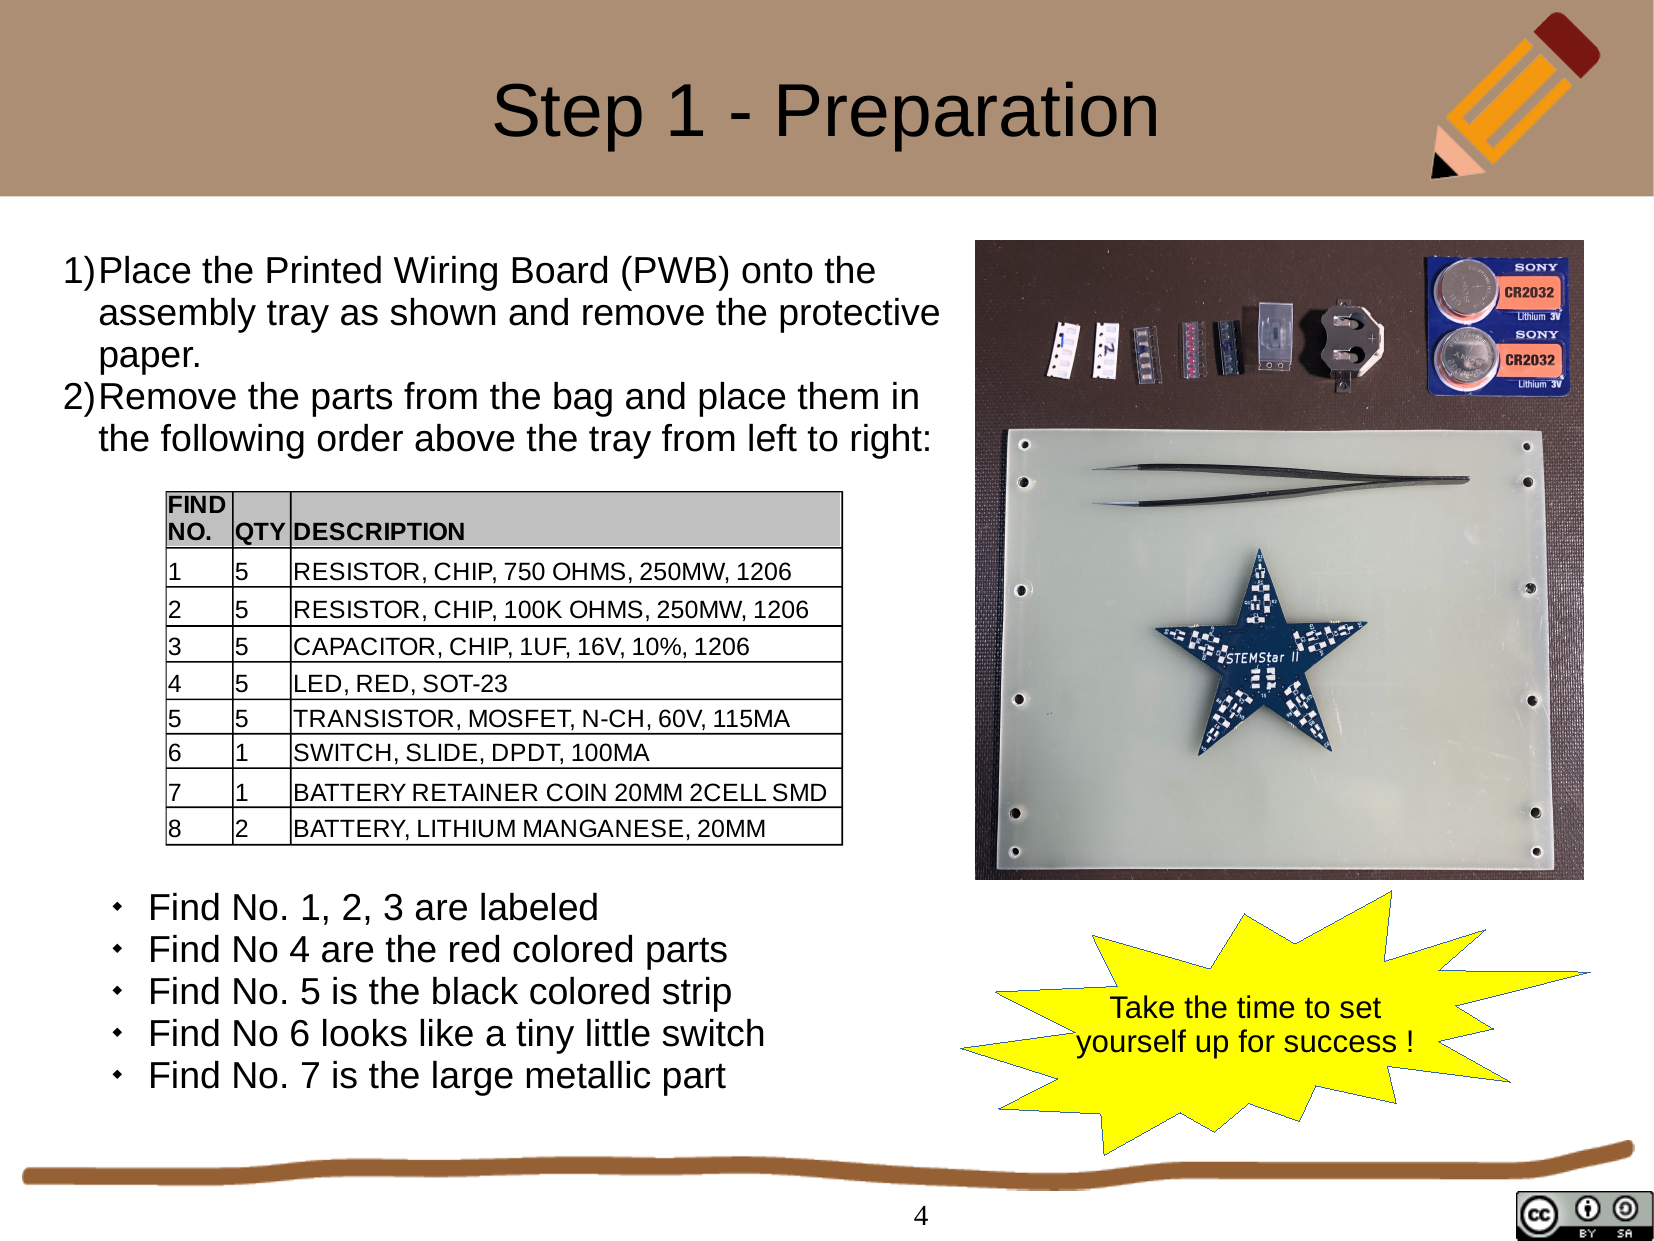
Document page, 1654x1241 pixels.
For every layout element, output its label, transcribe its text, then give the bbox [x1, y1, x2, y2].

text_box Place the Printed Wiring Board (PWB) onto the assembly tray as shown and remove the protective paper. Remove the parts from the bag and place them in the following order above the tray from left to right: [48, 242, 966, 1091]
picture [975, 240, 1584, 880]
title Step 1 - Preparation [82, 49, 1571, 172]
text_box Find No. 1, 2, 3 are labeled Find No 4 are the red colored parts Find No. 5 is the black colored strip Find No 6 looks like a tiny little switch Find No. 7 is the large metallic part [97, 879, 916, 1105]
chart [165, 491, 844, 879]
text_box Take the time to set yourself up for success ! [960, 890, 1591, 1156]
picture [1430, 12, 1601, 181]
picture [22, 1140, 1654, 1241]
